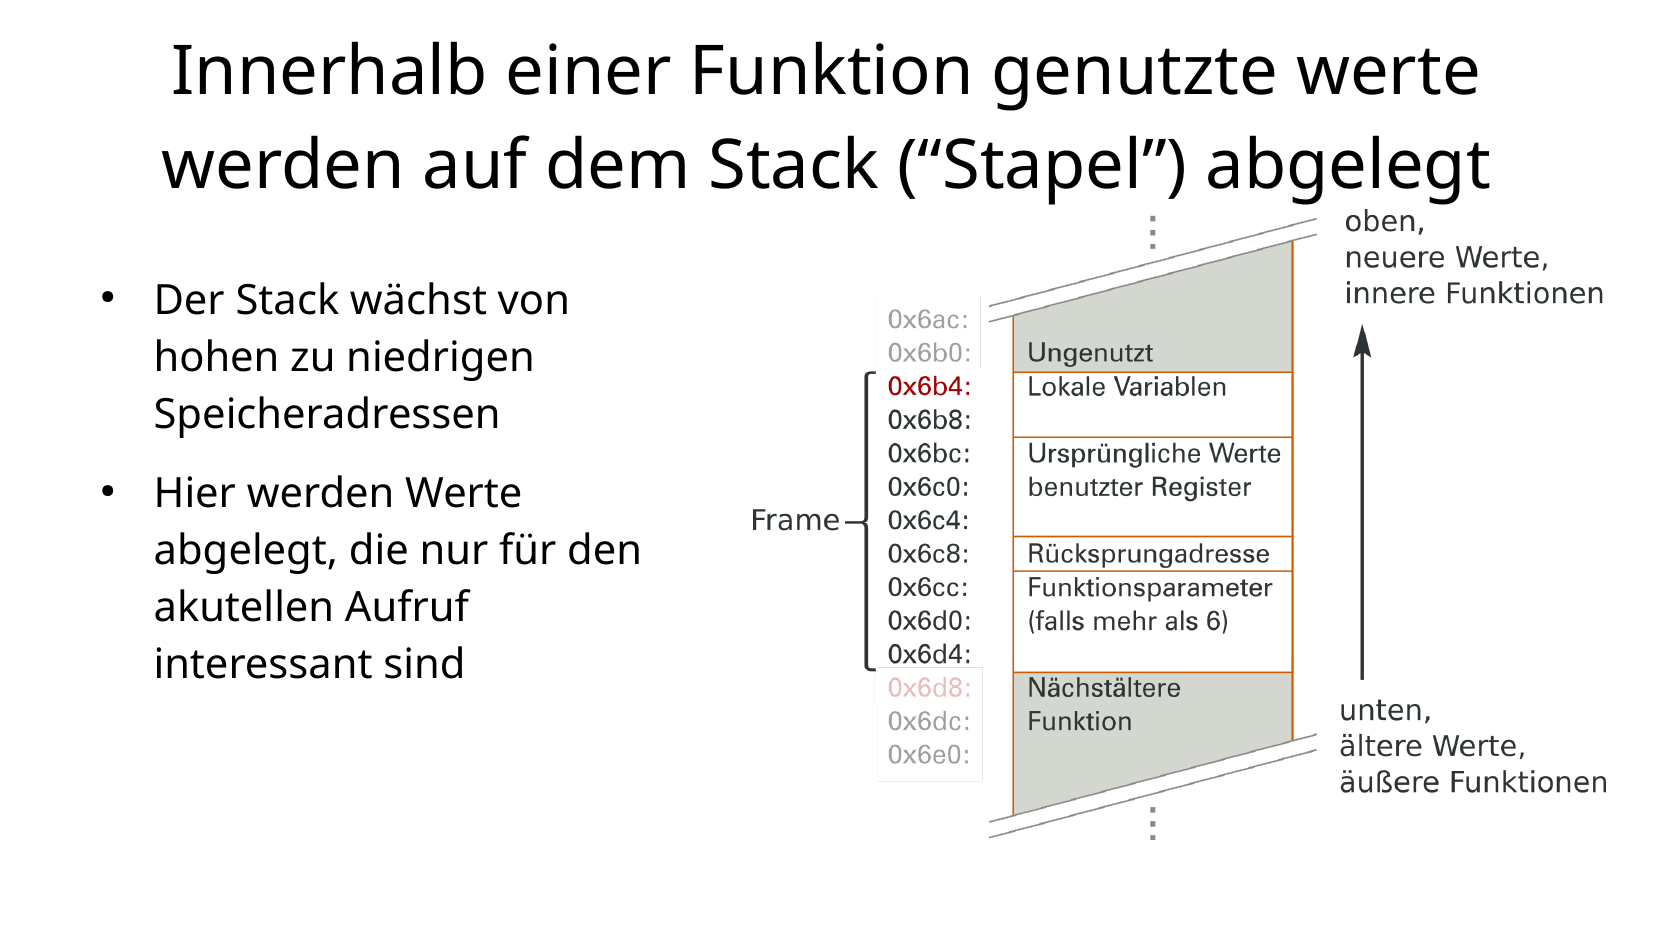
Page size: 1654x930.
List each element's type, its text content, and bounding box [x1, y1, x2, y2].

title Innerhalb einer Funktion genutzte werte werden auf dem Stack (“Stapel”) abgelegt [82, 31, 1571, 198]
picture [753, 209, 1606, 841]
list Der Stack wächst von hohen zu niedrigen Speicheradressen Hier werden Werte abgelegt, die nur für den akutellen Aufruf interessant sind [82, 269, 661, 810]
